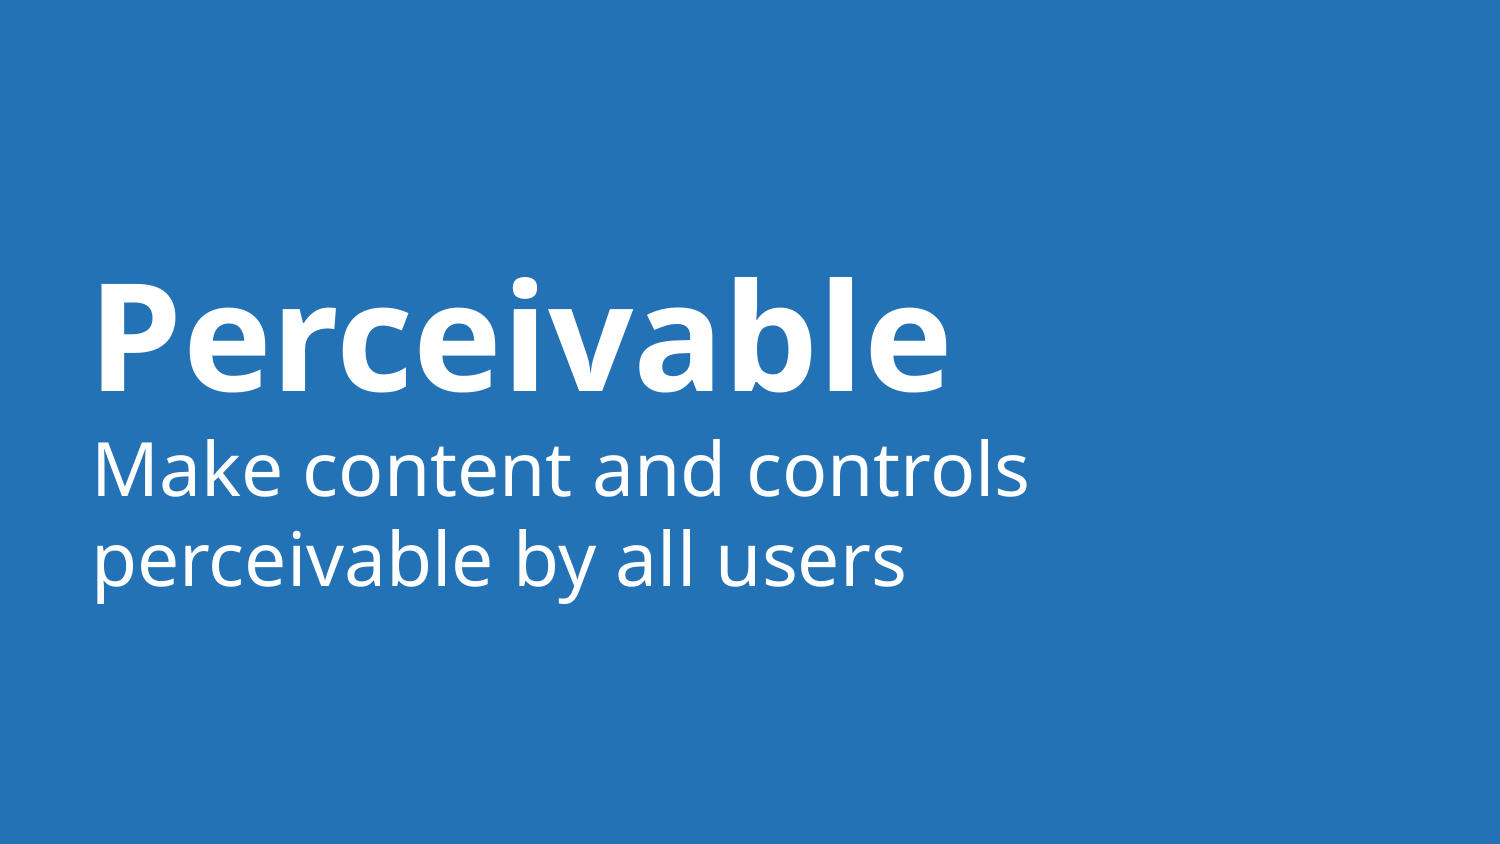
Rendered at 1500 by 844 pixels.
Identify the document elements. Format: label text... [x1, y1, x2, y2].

title Perceivable Make content and controls perceivable by all users [83, 0, 1417, 844]
